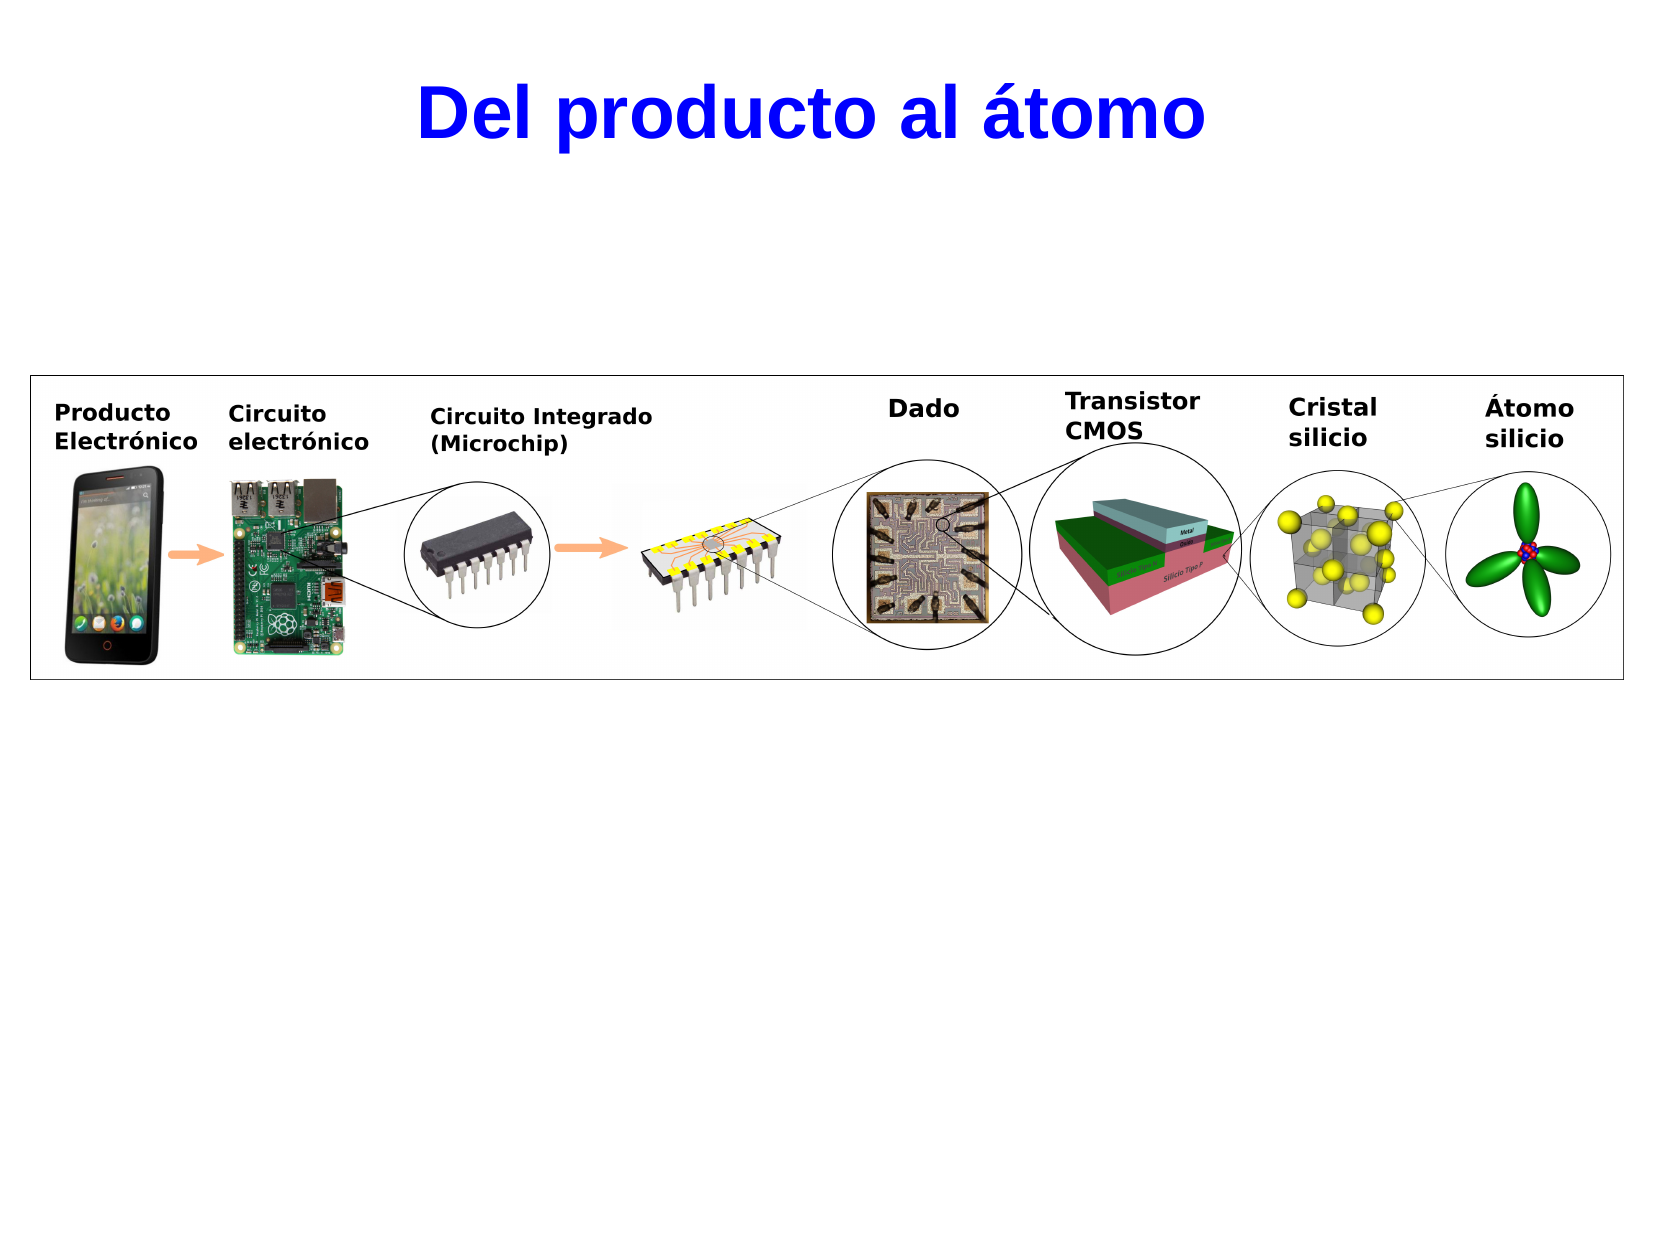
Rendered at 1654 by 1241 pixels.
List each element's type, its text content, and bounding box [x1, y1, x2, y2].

picture [30, 375, 1624, 680]
text_box Del producto al átomo [64, 60, 1561, 166]
